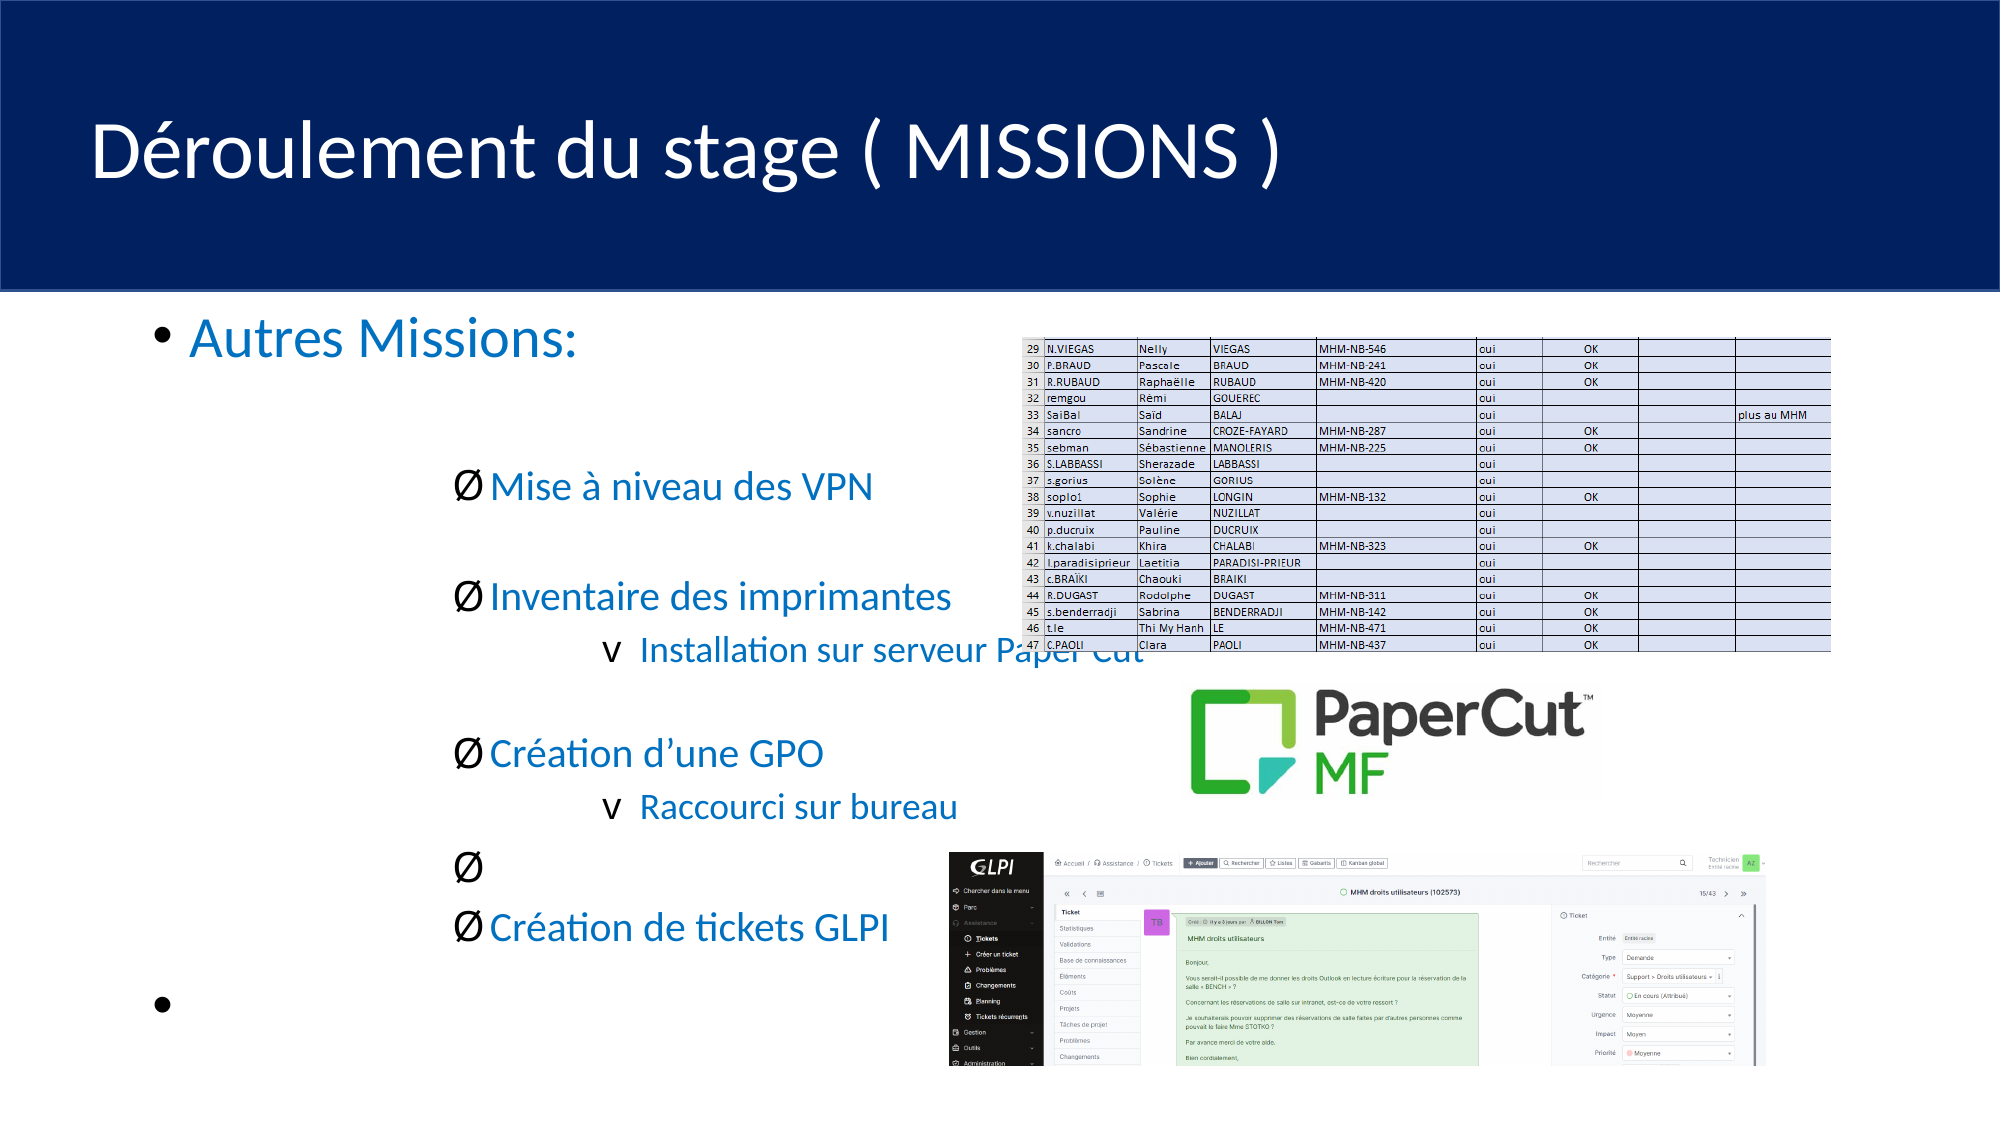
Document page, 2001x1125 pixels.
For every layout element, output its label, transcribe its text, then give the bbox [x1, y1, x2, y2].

picture [949, 852, 1766, 1066]
picture [1022, 337, 1831, 652]
list Autres Missions: Mise à niveau des VPN Inventaire des imprimantes Installation sur serveur Paper Cut Création d’une GPO Raccourci sur bureau Création de tickets GLPI [137, 299, 1863, 1014]
text_box Déroulement du stage ( MISSIONS ) [0, 0, 2000, 290]
picture [1181, 682, 1602, 801]
